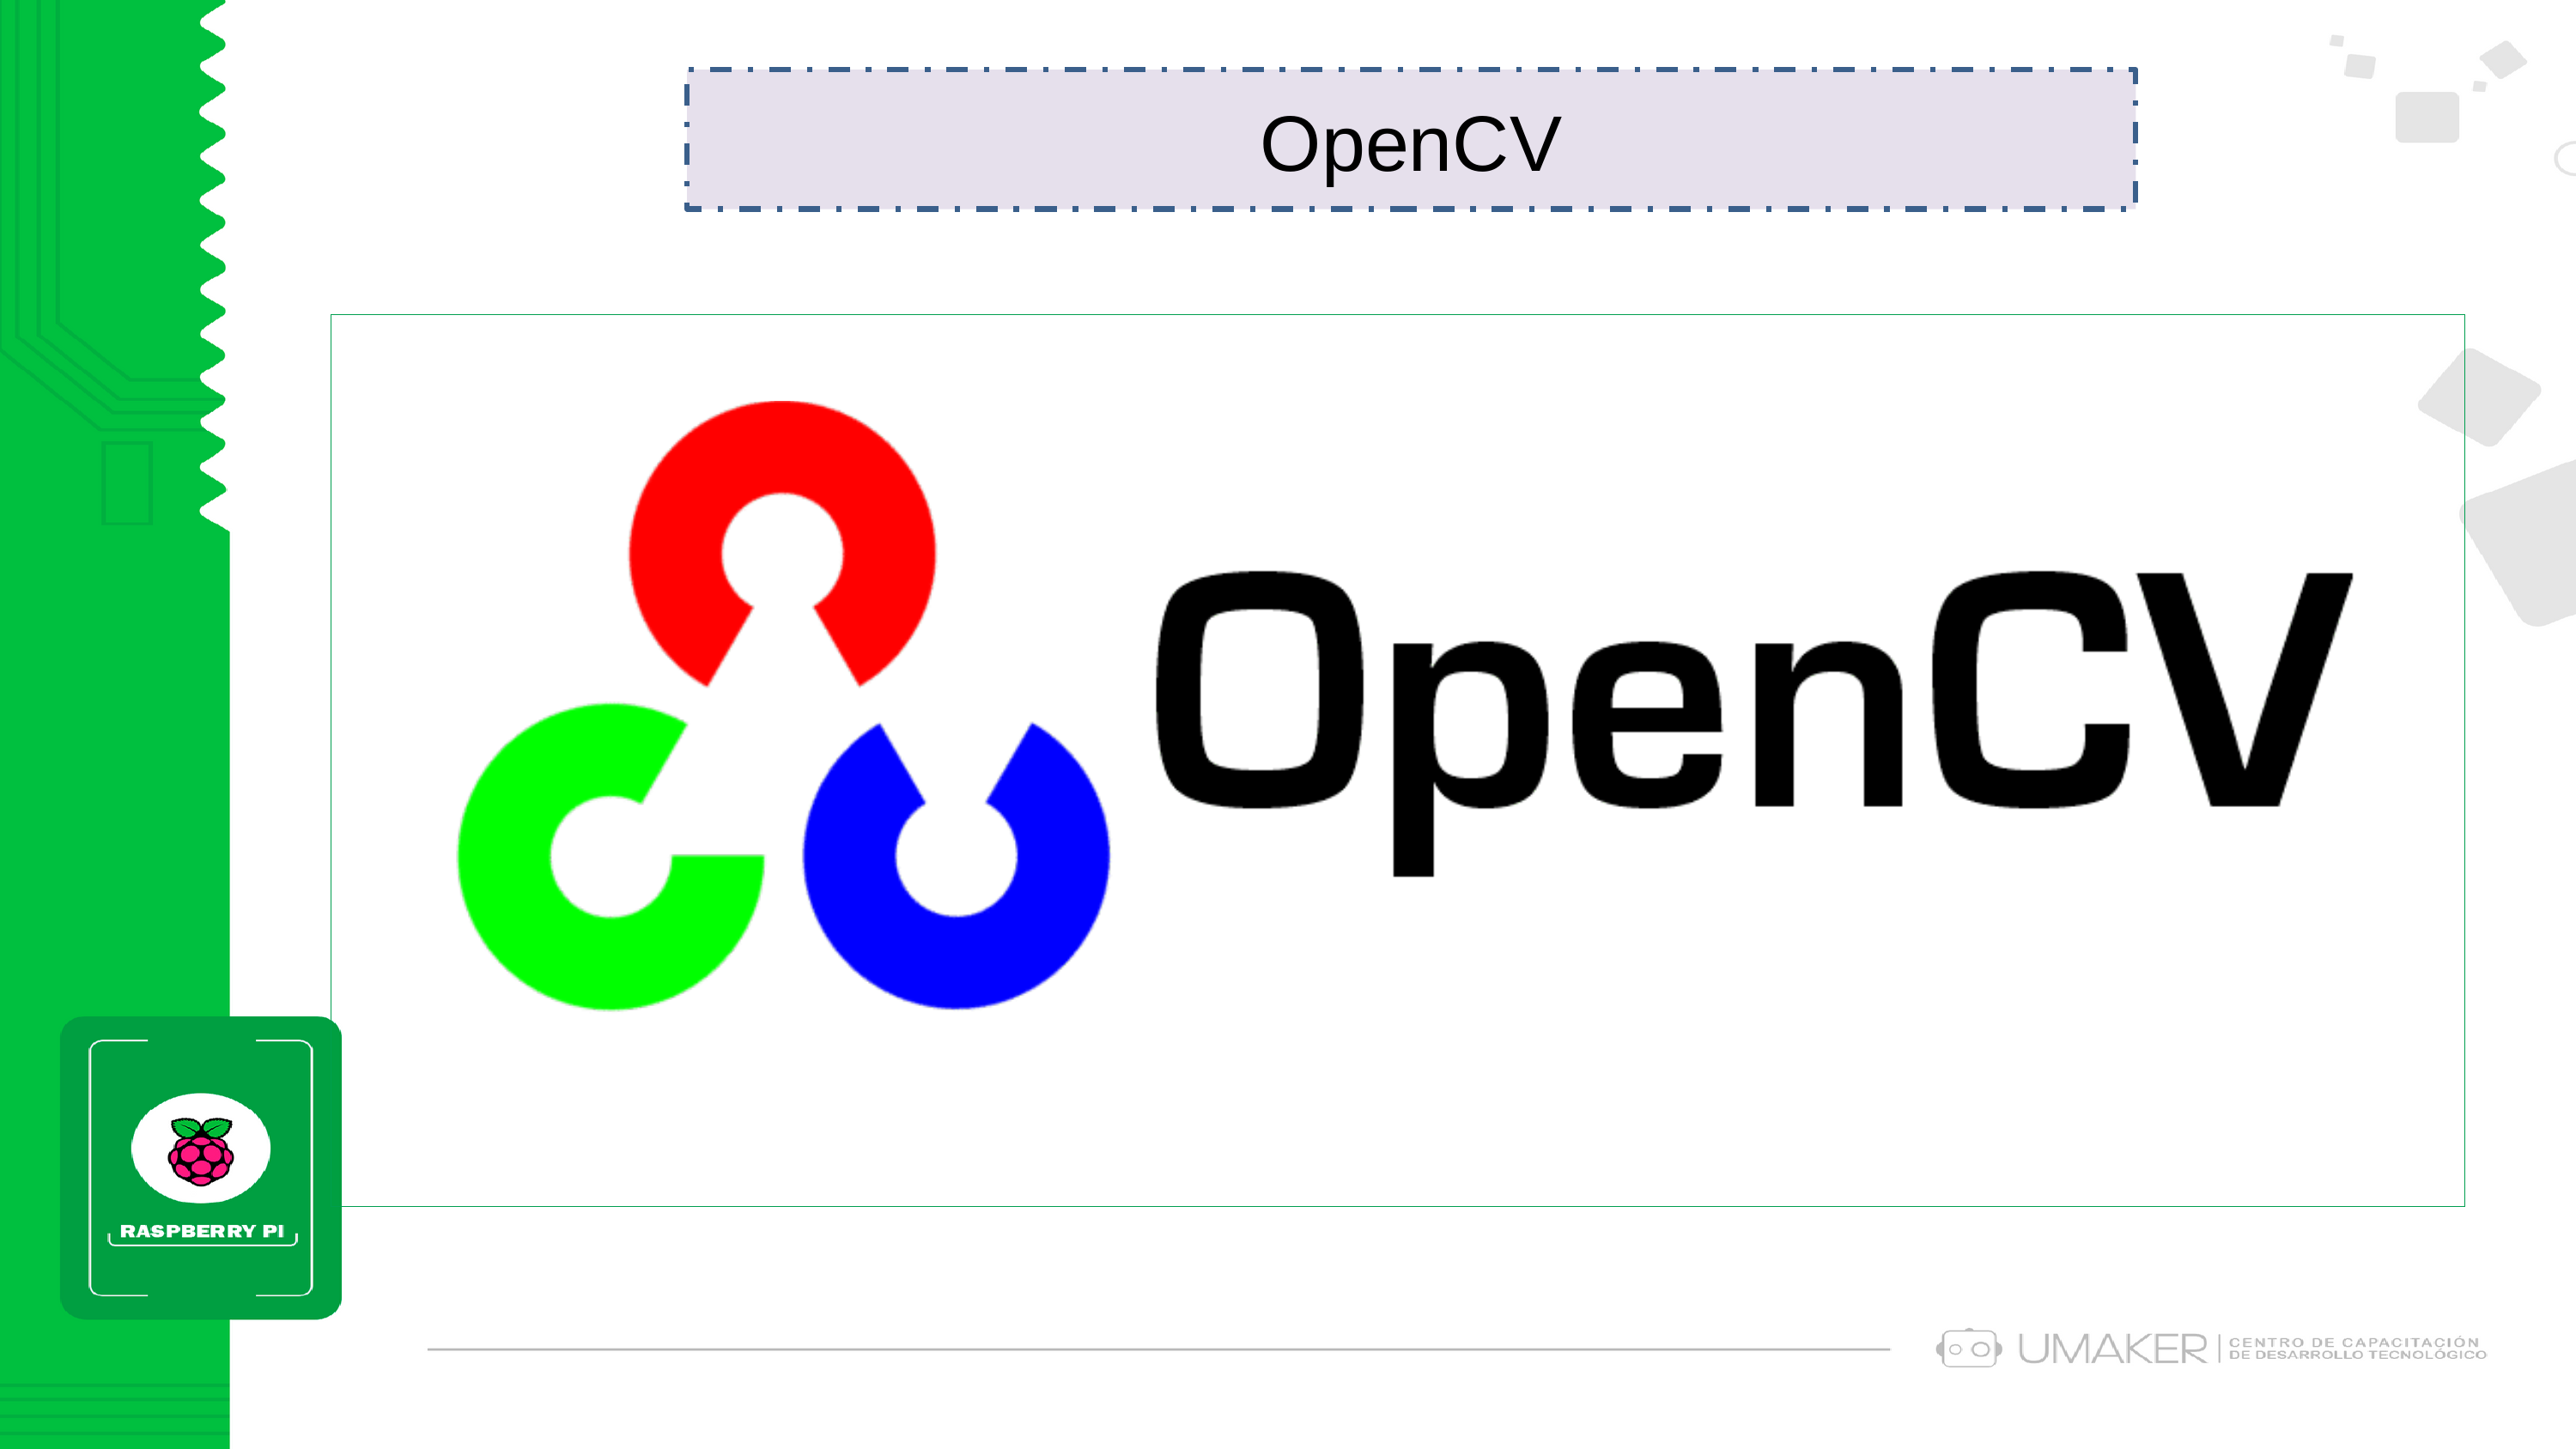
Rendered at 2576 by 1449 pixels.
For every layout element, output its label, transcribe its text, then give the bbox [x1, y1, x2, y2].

text_box OpenCV [687, 70, 2136, 209]
picture [0, 0, 2576, 1449]
